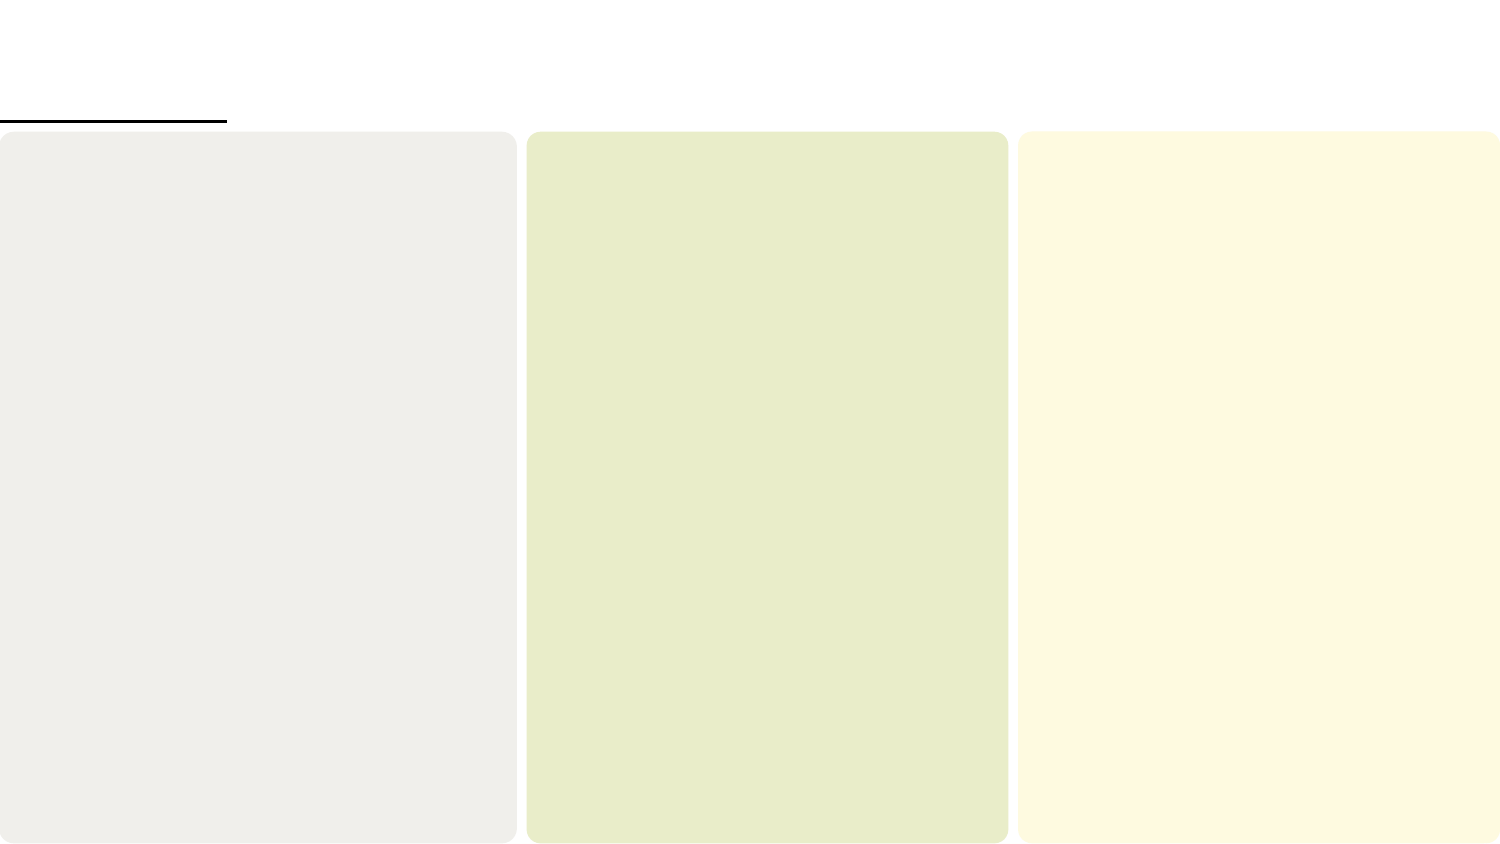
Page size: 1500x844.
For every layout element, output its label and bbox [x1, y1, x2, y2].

text_box [1018, 131, 1500, 844]
text_box [526, 131, 1009, 844]
text_box [0, 131, 517, 844]
